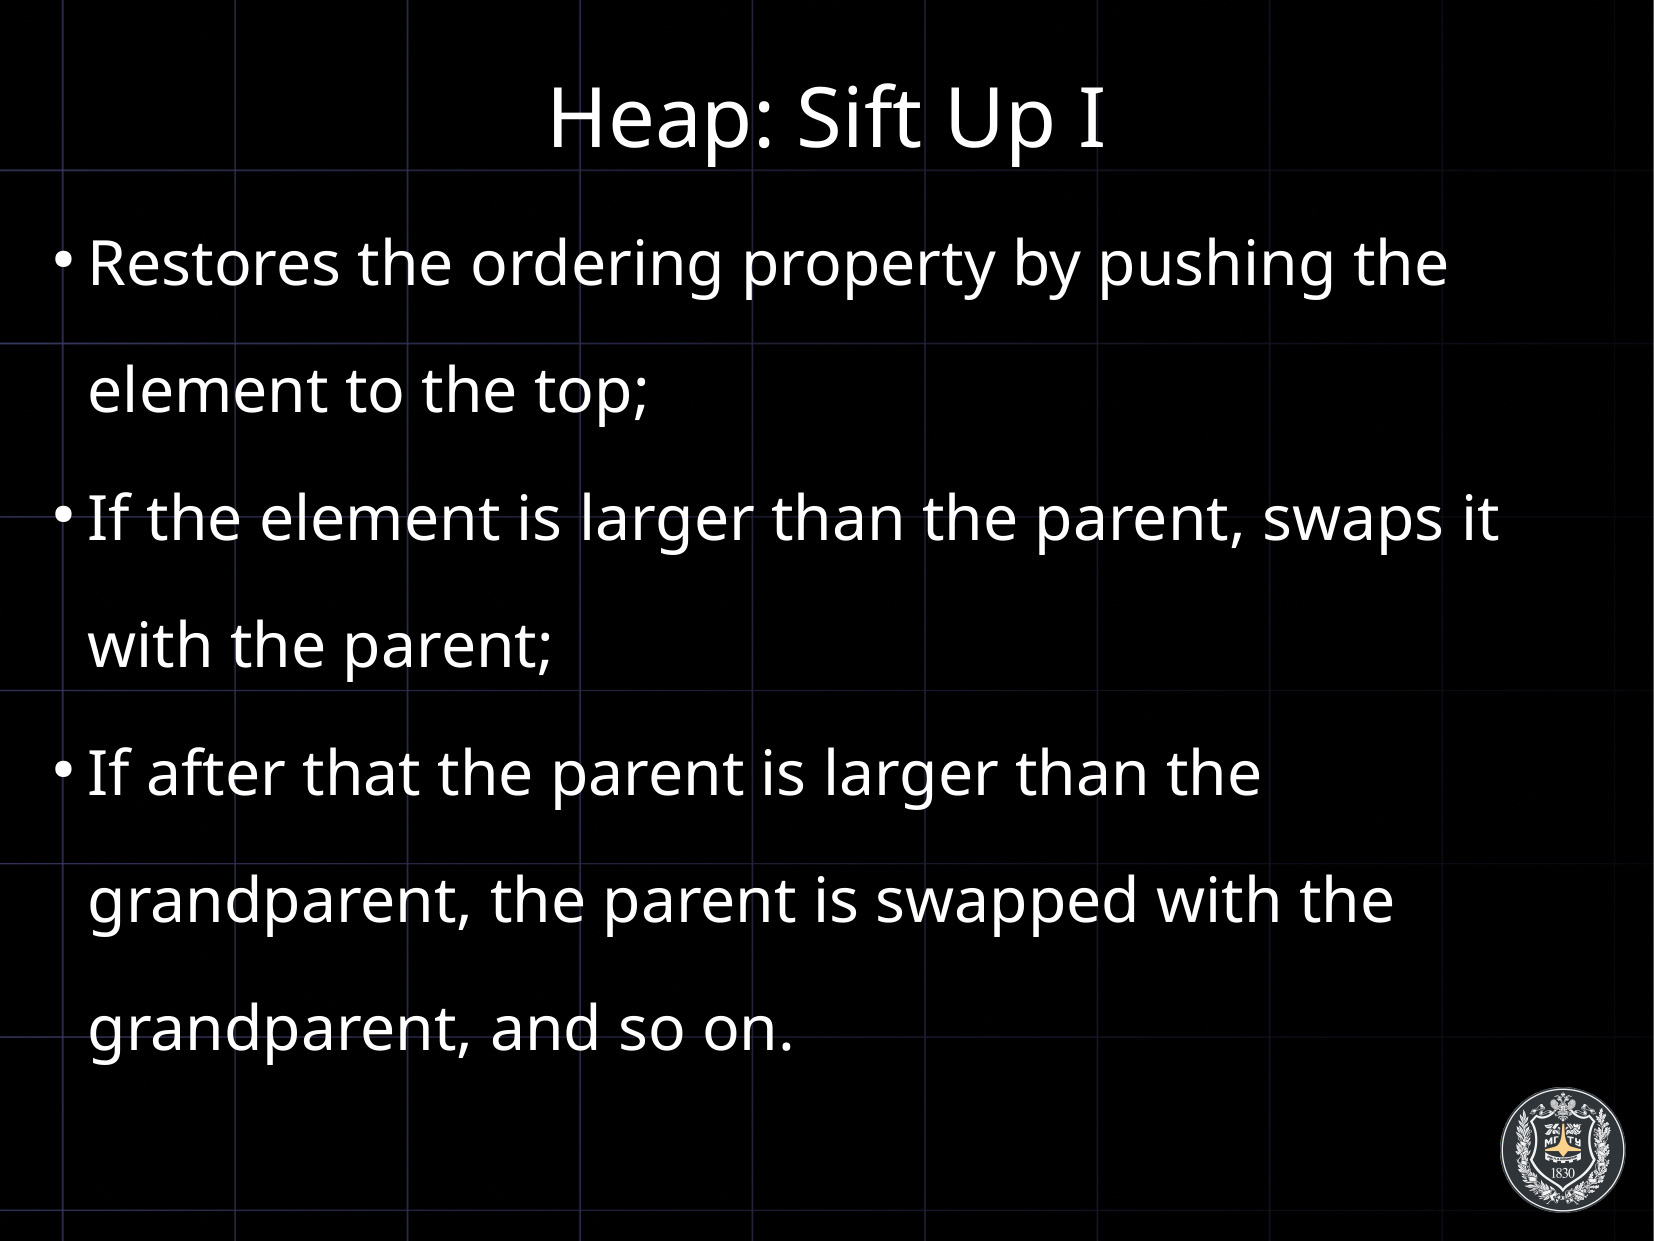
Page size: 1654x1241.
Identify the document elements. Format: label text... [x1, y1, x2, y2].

title Heap: Sift Up I [82, 37, 1571, 168]
picture [0, 0, 1654, 1241]
text_box Restores the ordering property by pushing the element to the top; If the element is larger than the parent, swaps it with the parent; If after that the parent is larger than the grandparent, the parent is swapped with the grandparent, and so on. [37, 168, 1613, 948]
